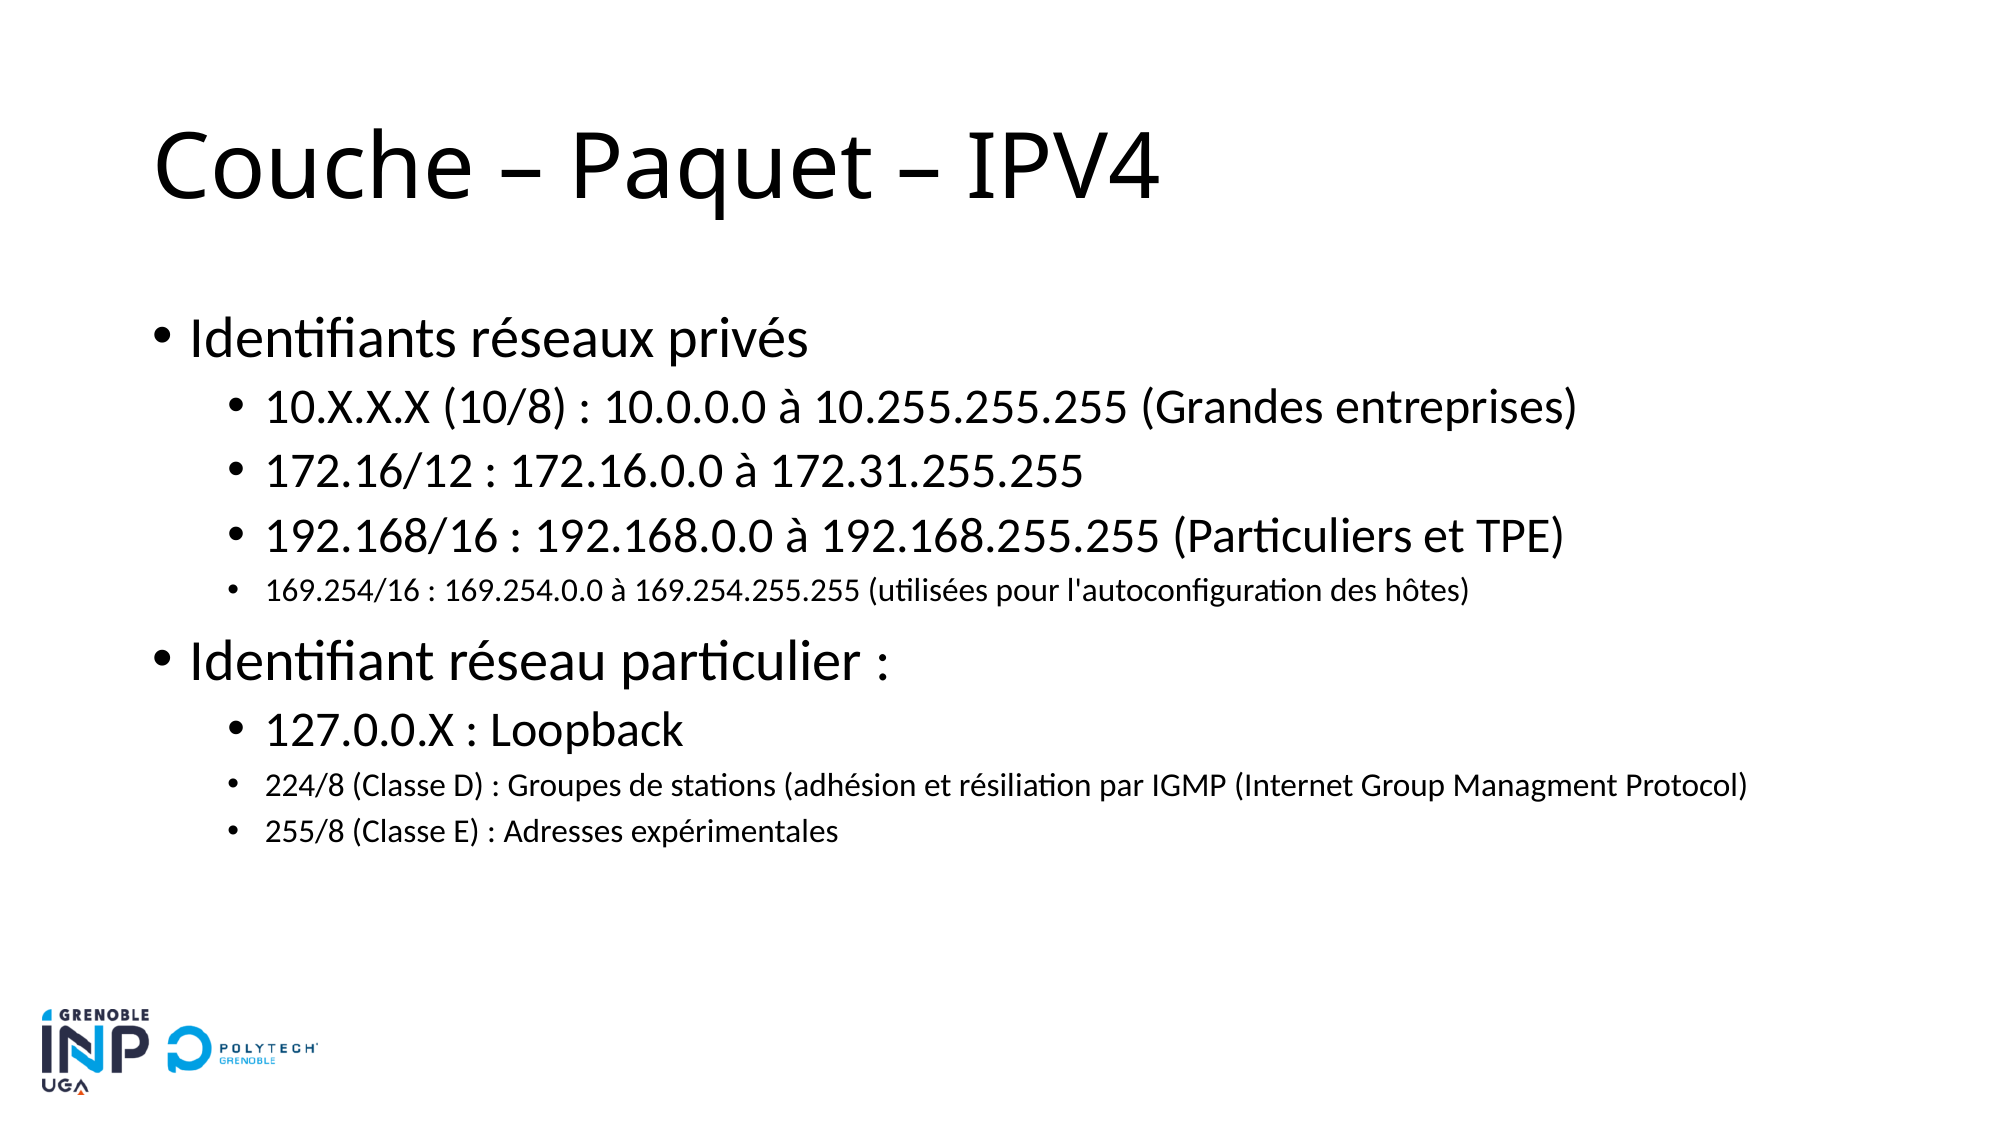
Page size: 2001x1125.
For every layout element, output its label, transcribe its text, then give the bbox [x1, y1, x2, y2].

picture [42, 1009, 318, 1095]
title Couche – Paquet – IPV4 [137, 59, 1863, 278]
list Identifiants réseaux privés 10.X.X.X (10/8) : 10.0.0.0 à 10.255.255.255 (Grandes entreprises) 172.16/12 : 172.16.0.0 à 172.31.255.255 192.168/16 : 192.168.0.0 à 192.168.255.255 (Particuliers et TPE) 169.254/16 : 169.254.0.0 à 169.254.255.255 (utilisées pour l'autoconfiguration des hôtes) Identifiant réseau particulier : 127.0.0.X : Loopback 224/8 (Classe D) : Groupes de stations (adhésion et résiliation par IGMP (Internet Group Managment Protocol) 255/8 (Classe E) : Adresses expérimentales [137, 299, 1863, 1014]
